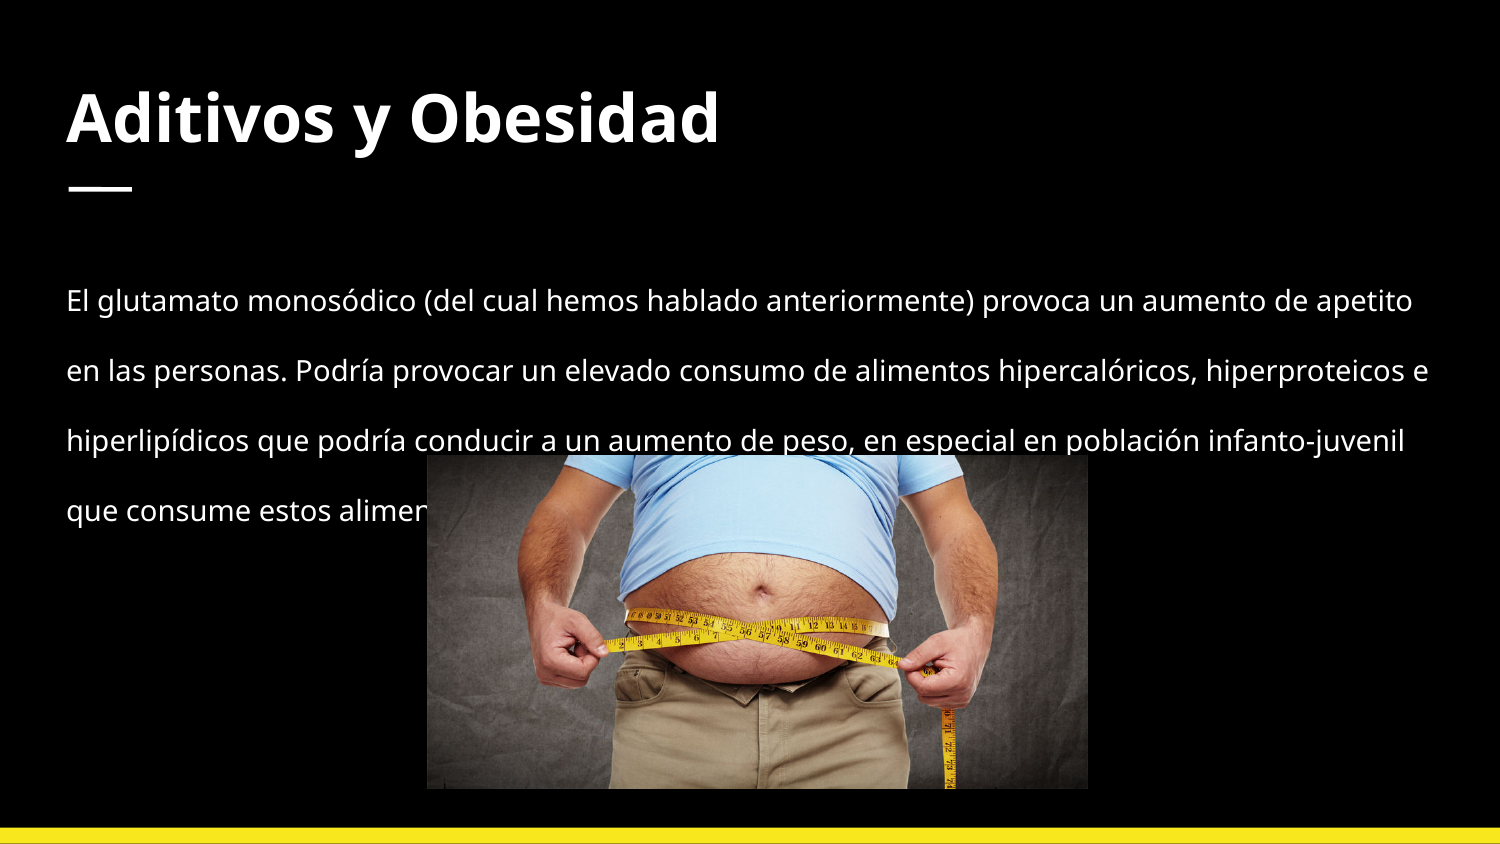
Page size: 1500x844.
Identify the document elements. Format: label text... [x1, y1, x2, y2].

title Aditivos y Obesidad [51, 61, 1449, 167]
list El glutamato monosódico (del cual hemos hablado anteriormente) provoca un aumento de apetito en las personas. Podría provocar un elevado consumo de alimentos hipercalóricos, hiperproteicos e hiperlipídicos que podría conducir a un aumento de peso, en especial en población infanto-juvenil que consume estos alimentos con mayor frecuencia. [51, 232, 1449, 750]
picture [427, 455, 1088, 789]
